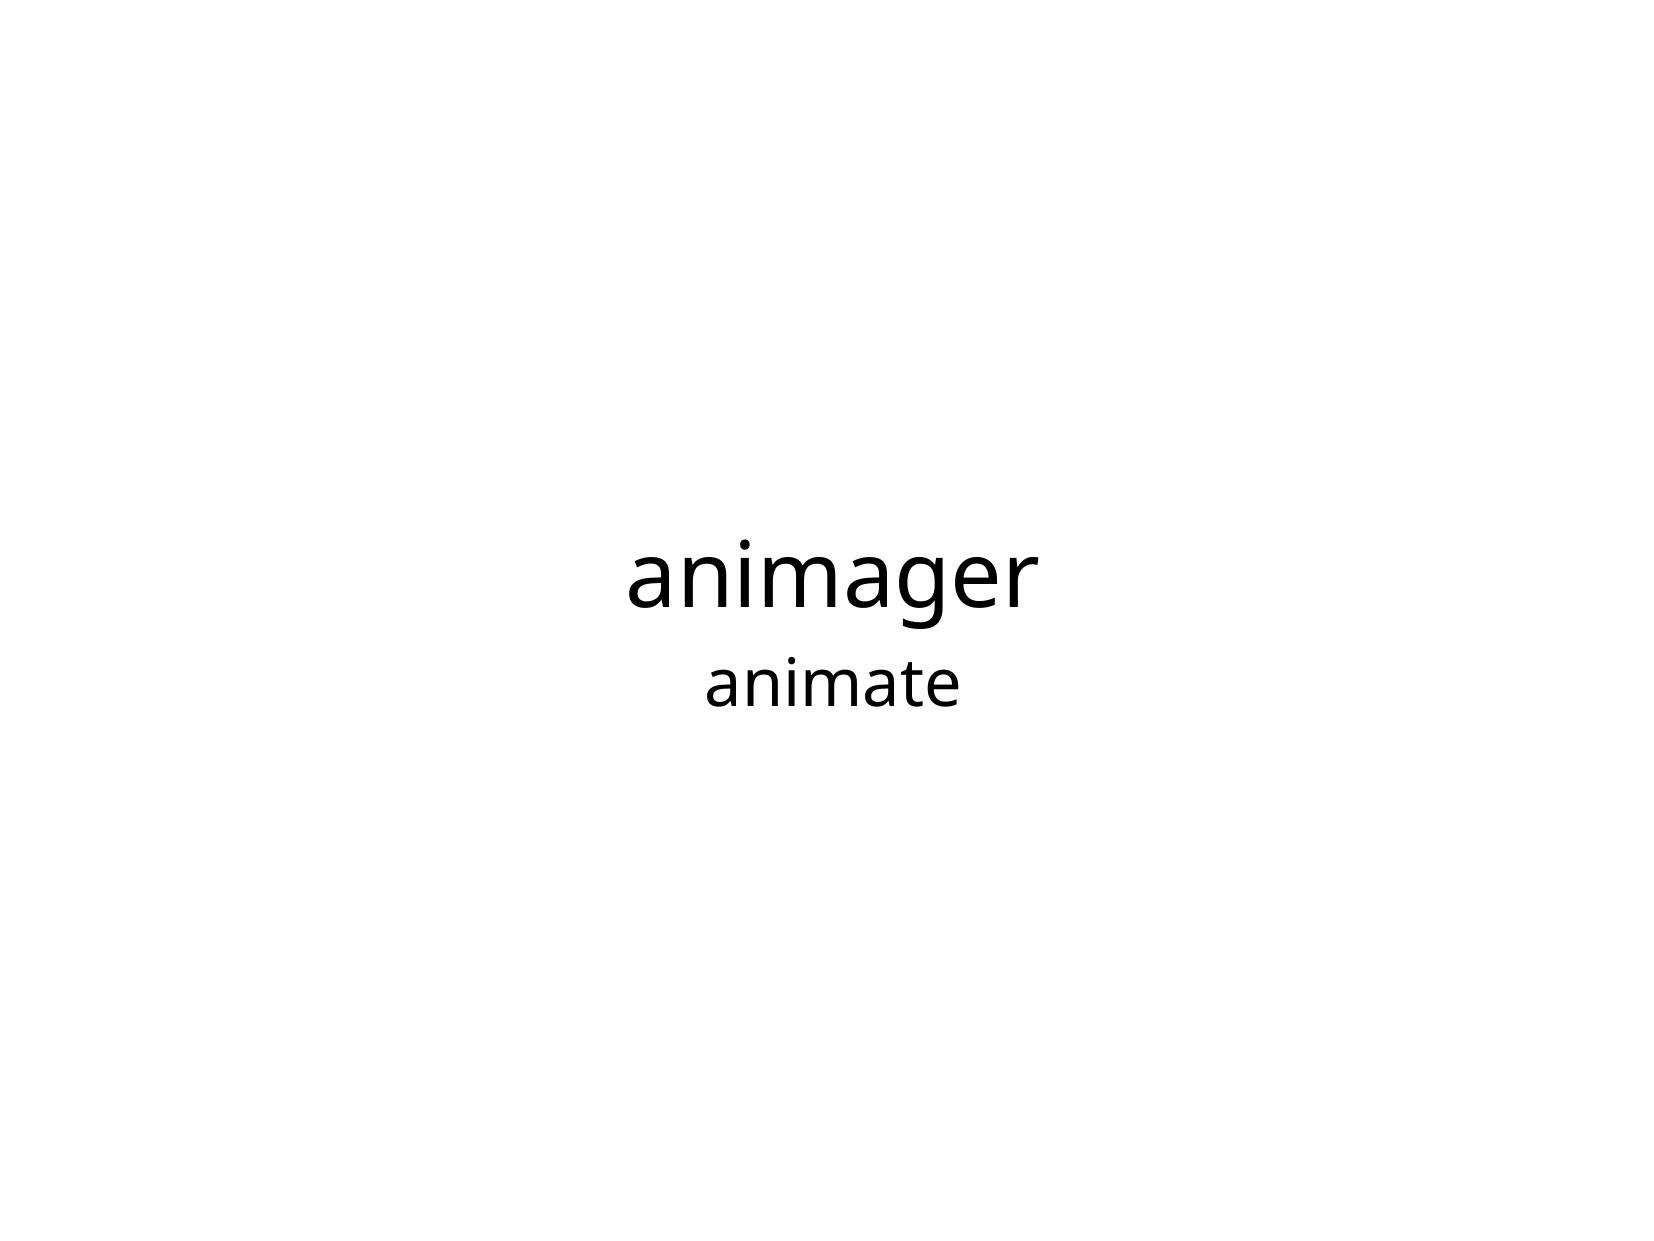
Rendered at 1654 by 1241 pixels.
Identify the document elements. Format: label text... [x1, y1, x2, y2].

title animager animate [71, 509, 1561, 852]
